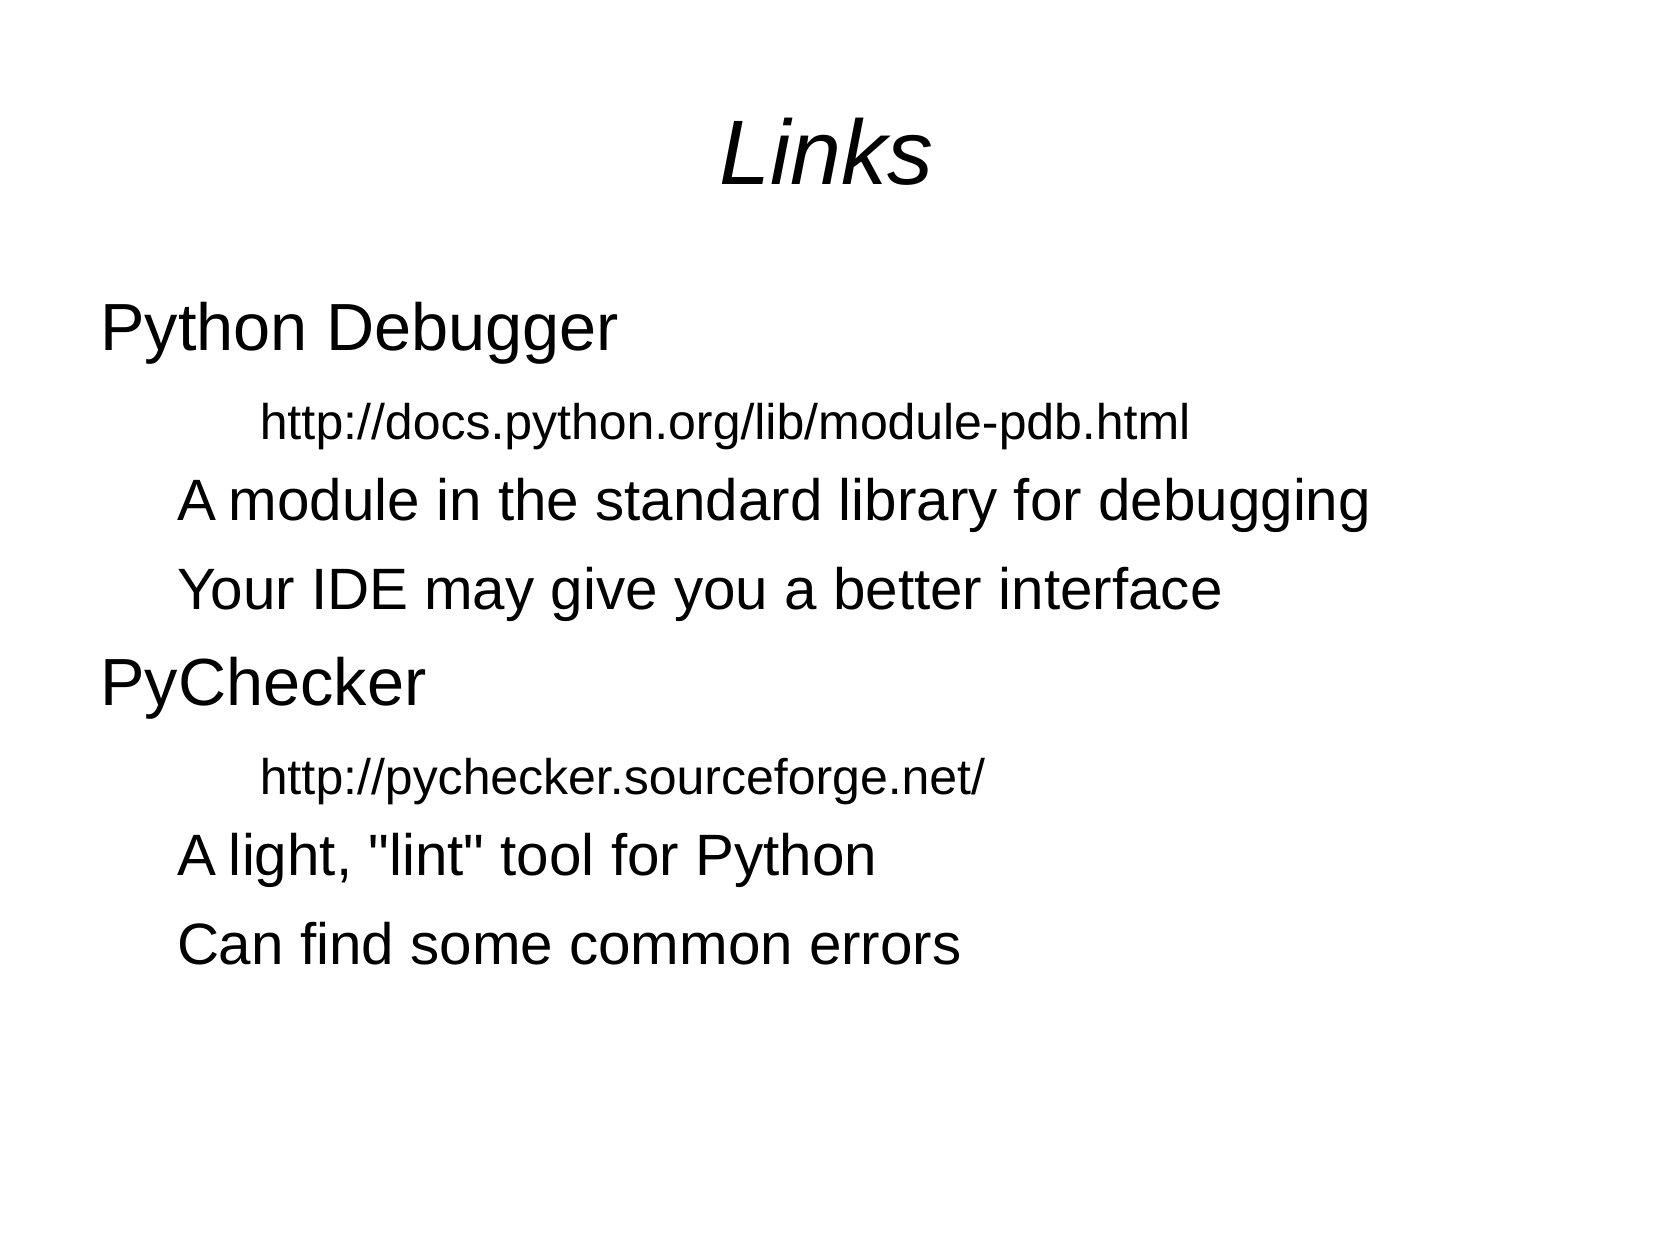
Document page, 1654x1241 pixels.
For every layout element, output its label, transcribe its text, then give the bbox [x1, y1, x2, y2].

list Python Debugger http://docs.python.org/lib/module-pdb.html A module in the standard library for debugging Your IDE may give you a better interface PyChecker http://pychecker.sourceforge.net/ A light, "lint" tool for Python Can find some common errors [82, 290, 1571, 1149]
title Links [82, 56, 1571, 250]
